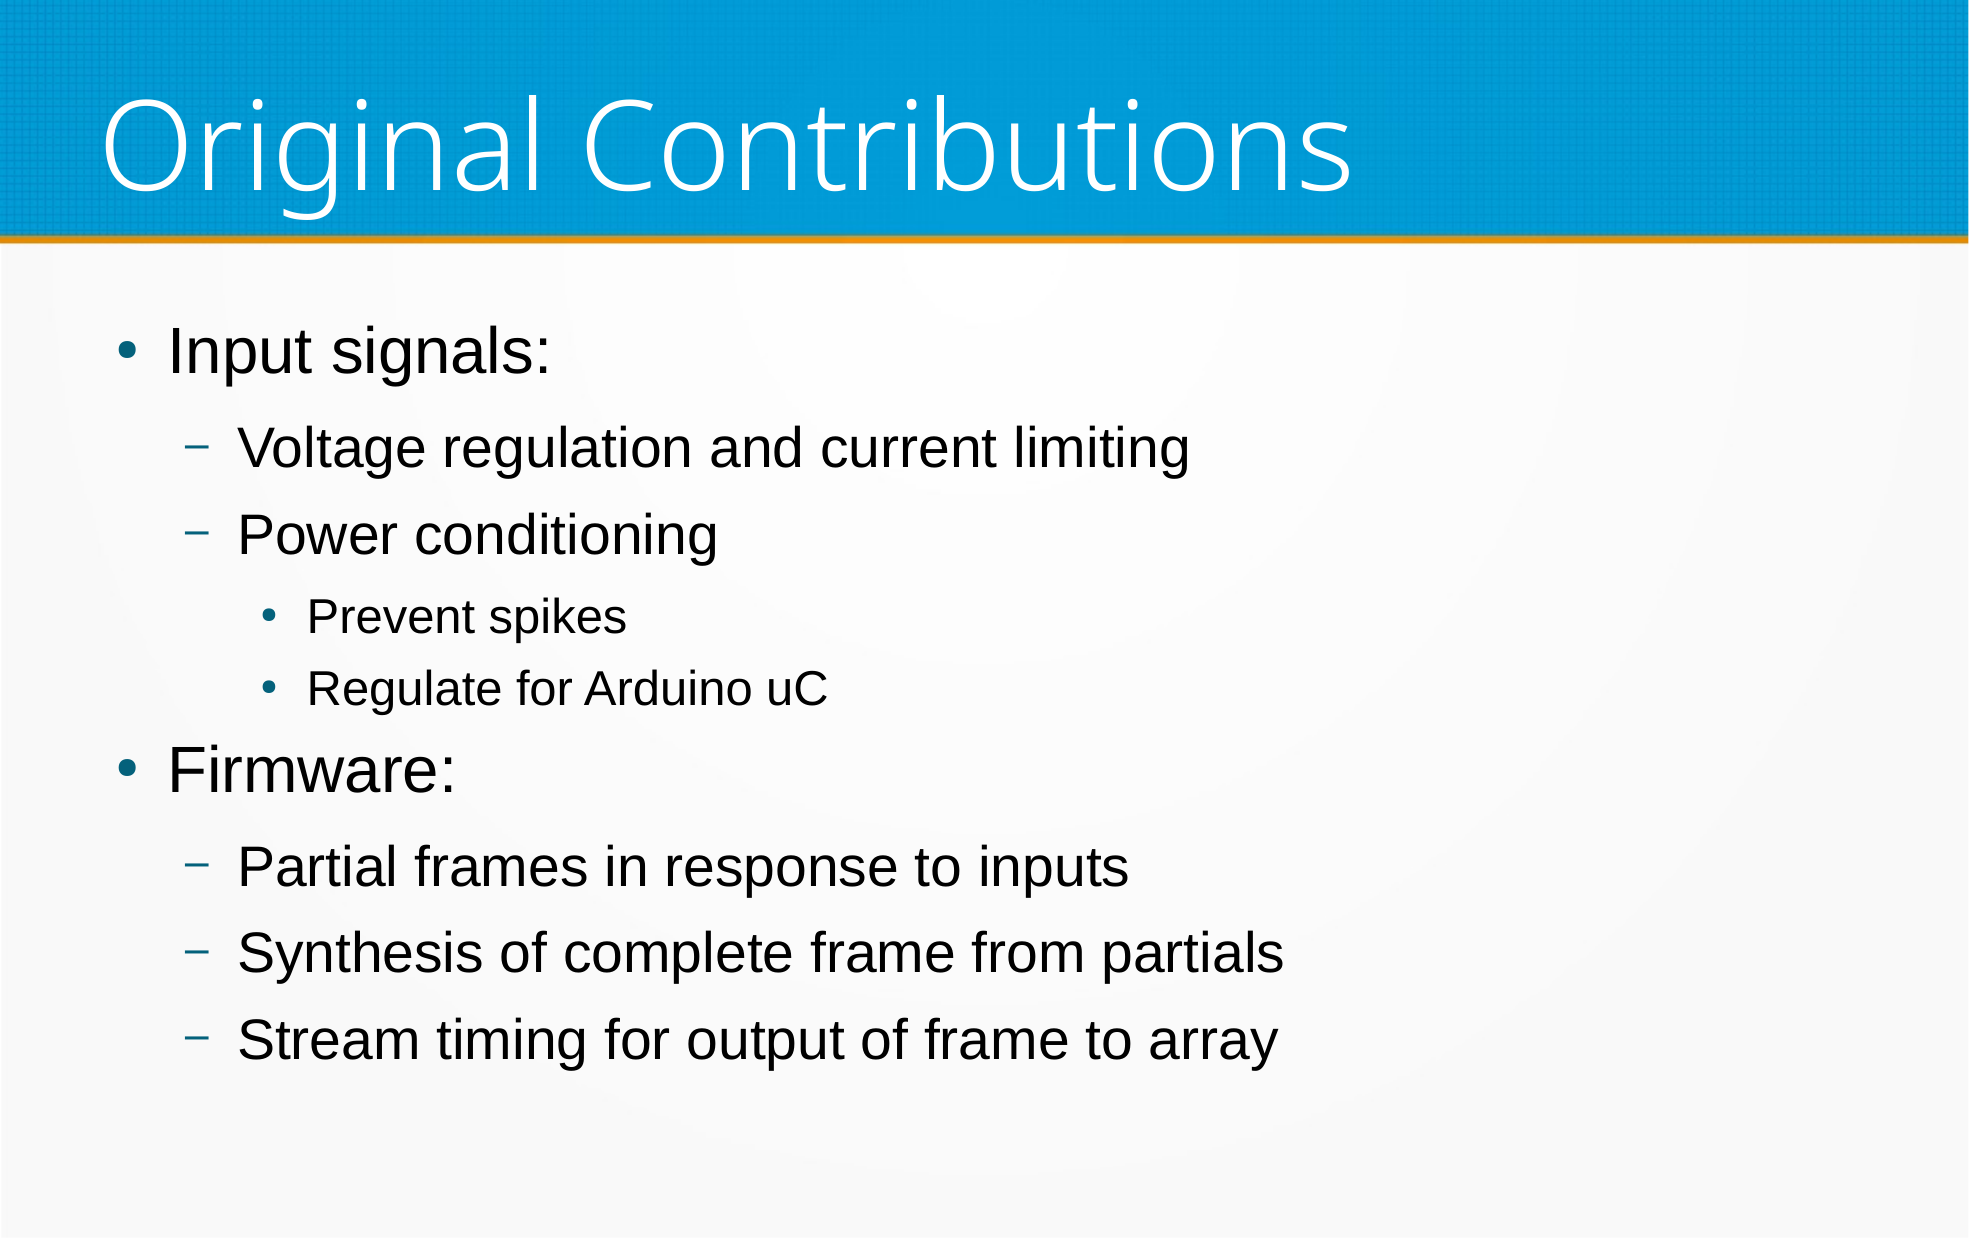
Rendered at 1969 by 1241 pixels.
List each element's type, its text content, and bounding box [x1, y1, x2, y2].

title Original Contributions [98, 19, 1870, 227]
list Input signals: Voltage regulation and current limiting Power conditioning Prevent spikes Regulate for Arduino uC Firmware: Partial frames in response to inputs Synthesis of complete frame from partials Stream timing for output of frame to array [98, 315, 1861, 1081]
picture [0, 233, 1969, 1241]
